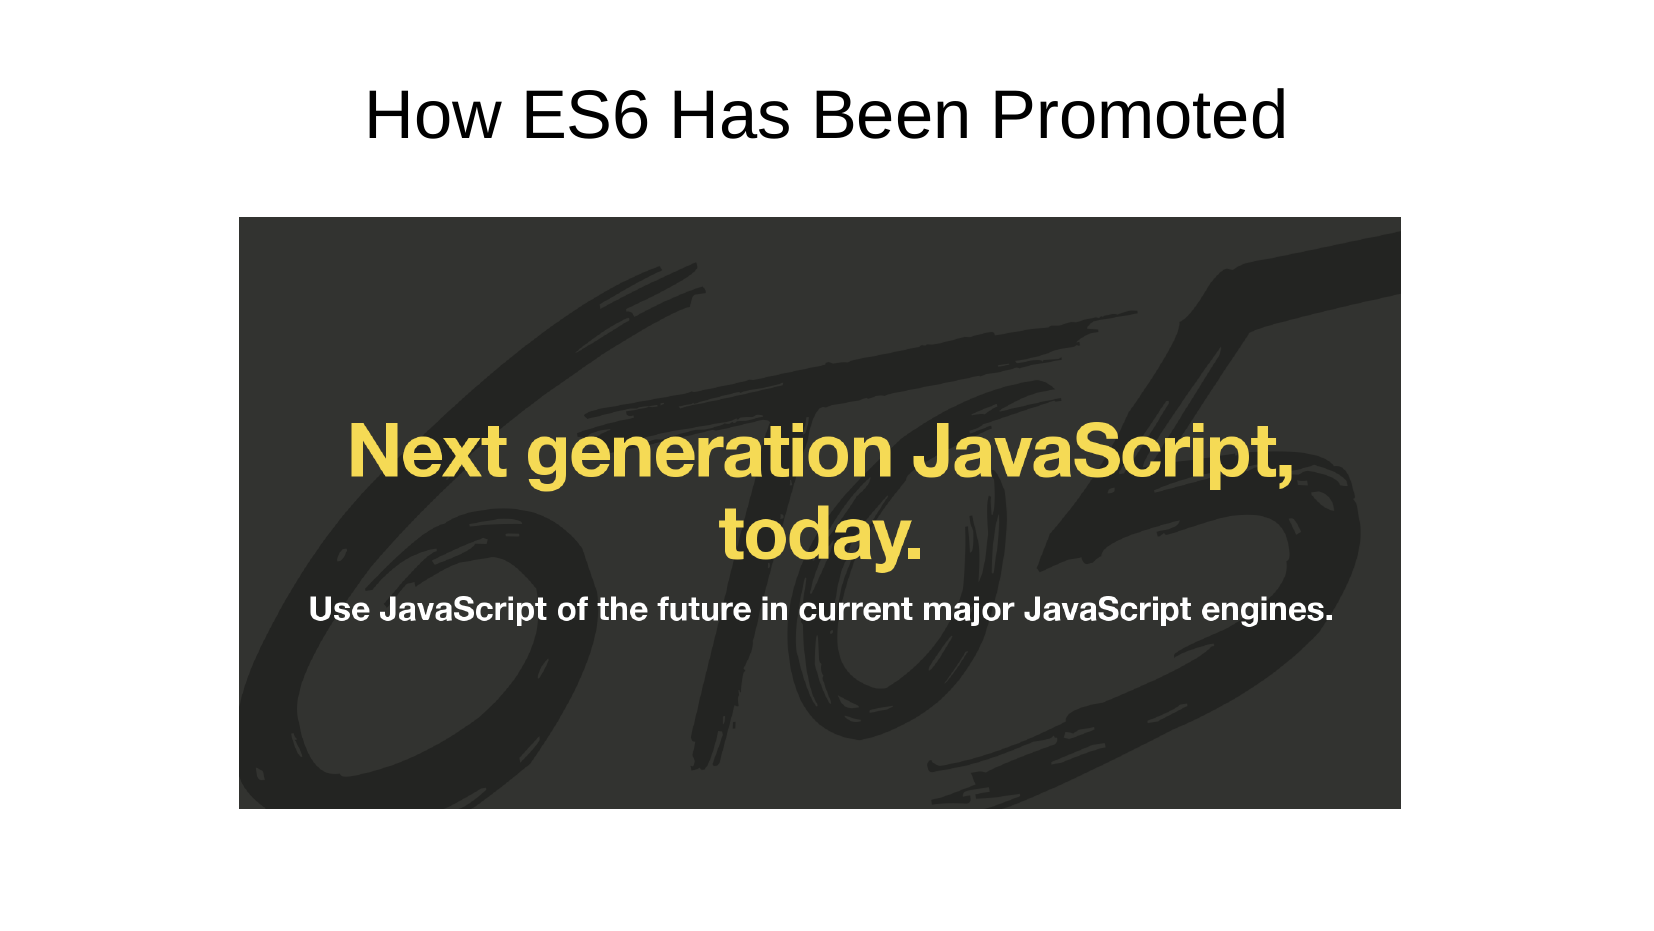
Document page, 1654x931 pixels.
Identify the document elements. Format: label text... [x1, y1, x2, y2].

picture [239, 217, 1401, 809]
title How ES6 Has Been Promoted [82, 37, 1571, 193]
